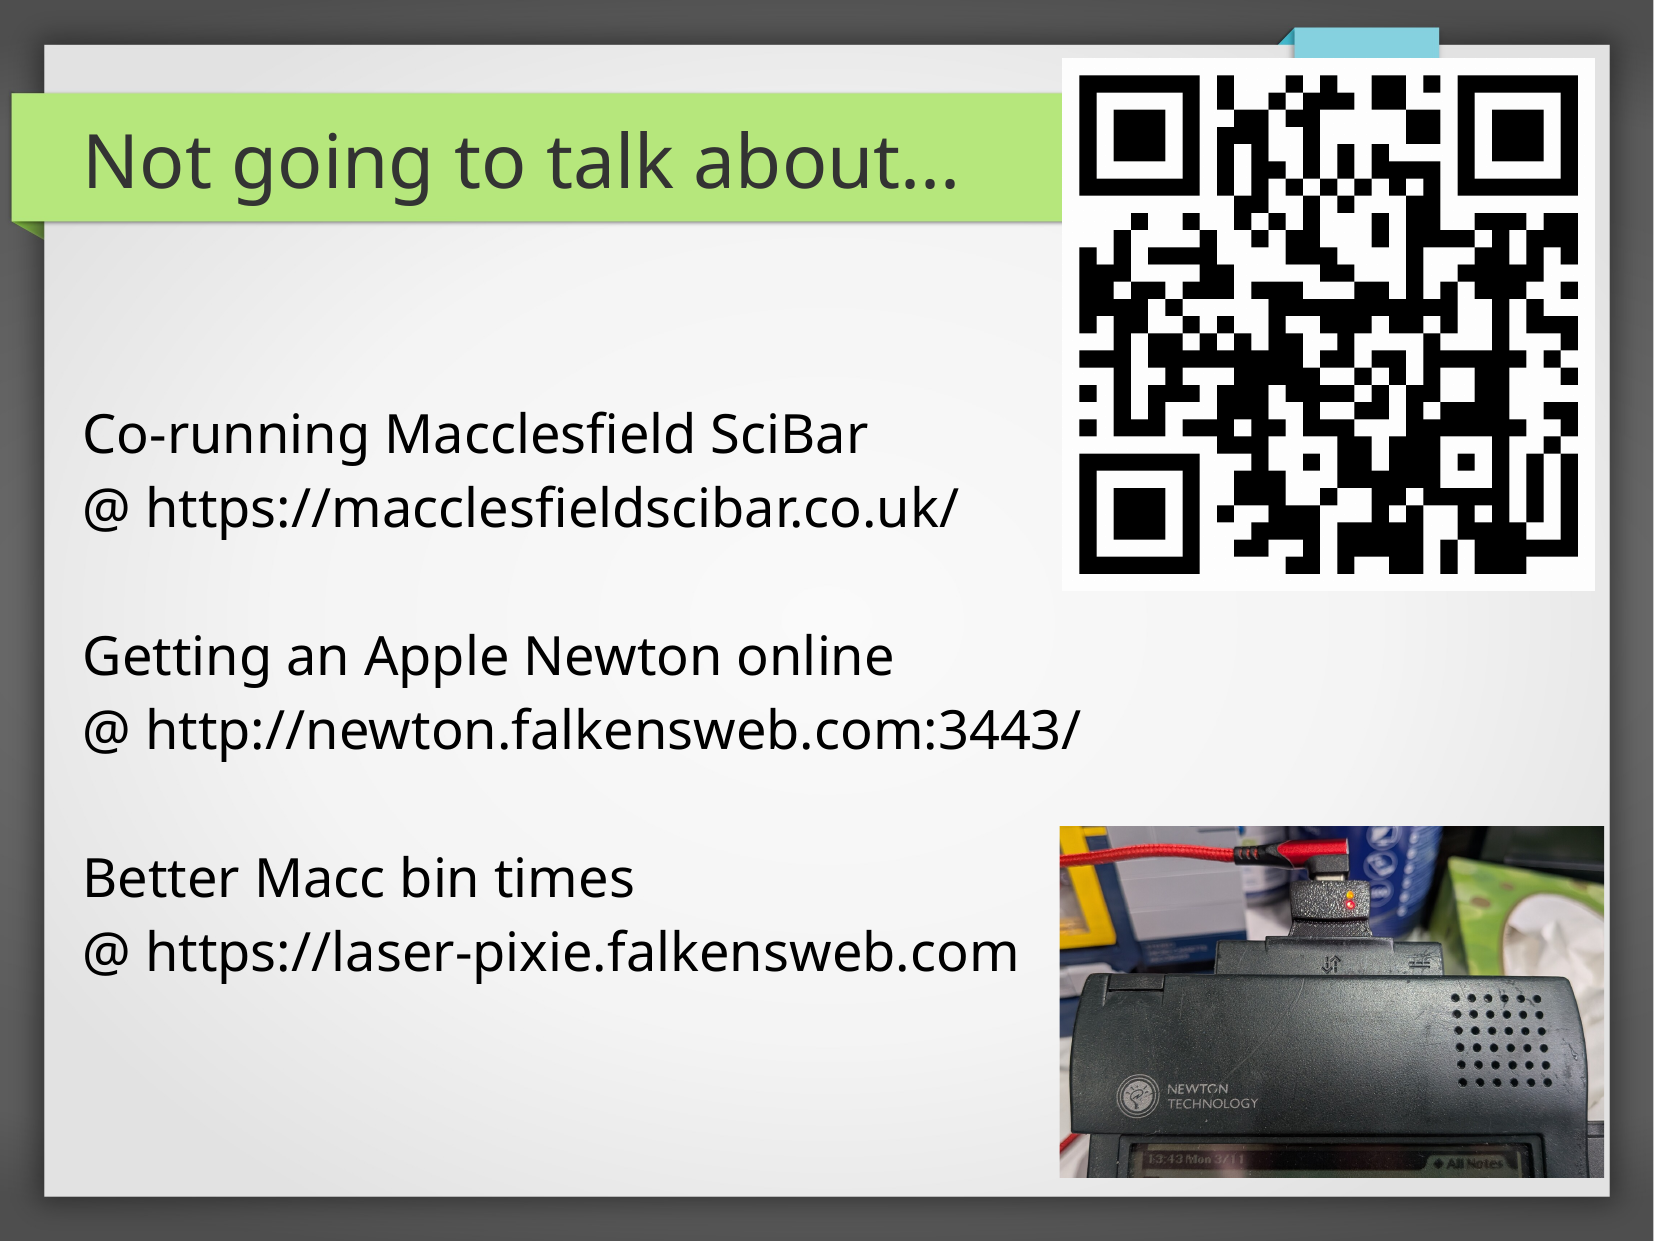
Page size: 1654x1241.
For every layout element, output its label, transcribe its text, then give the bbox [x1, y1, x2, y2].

picture [0, 0, 1654, 1241]
title Not going to talk about... [82, 106, 1062, 213]
subtitle Co-running Macclesfield SciBar @ https://macclesfieldscibar.co.uk/ Getting an Apple Newton online @ http://newton.falkensweb.com:3443/ Better Macc bin times @ https://laser-pixie.falkensweb.com [82, 284, 1538, 1099]
